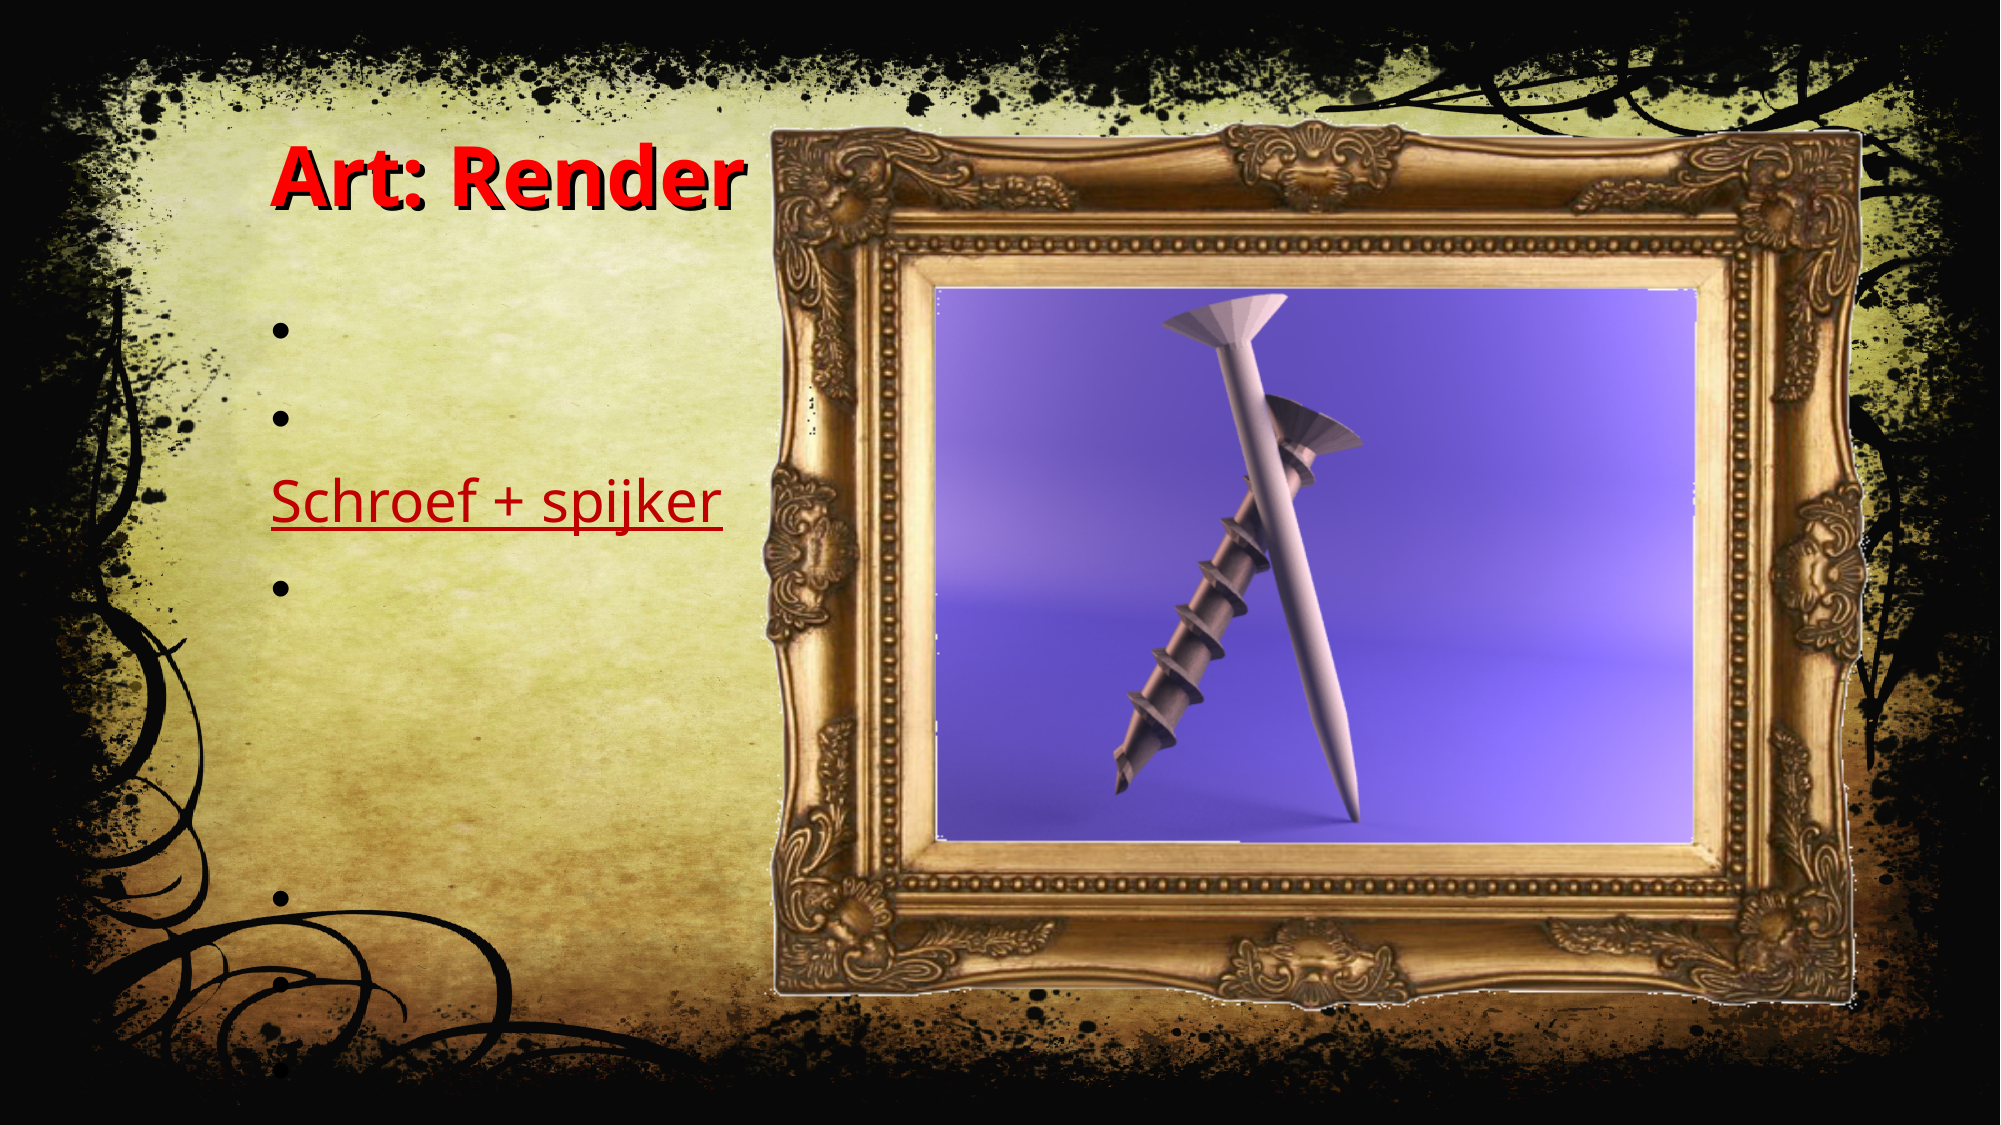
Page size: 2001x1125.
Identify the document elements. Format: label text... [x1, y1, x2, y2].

list Schroef + spijker [1874, 288, 1981, 1002]
list Schroef + spijker [255, 288, 746, 1002]
title Art: Render [255, 70, 1981, 288]
picture [746, 108, 1874, 1015]
